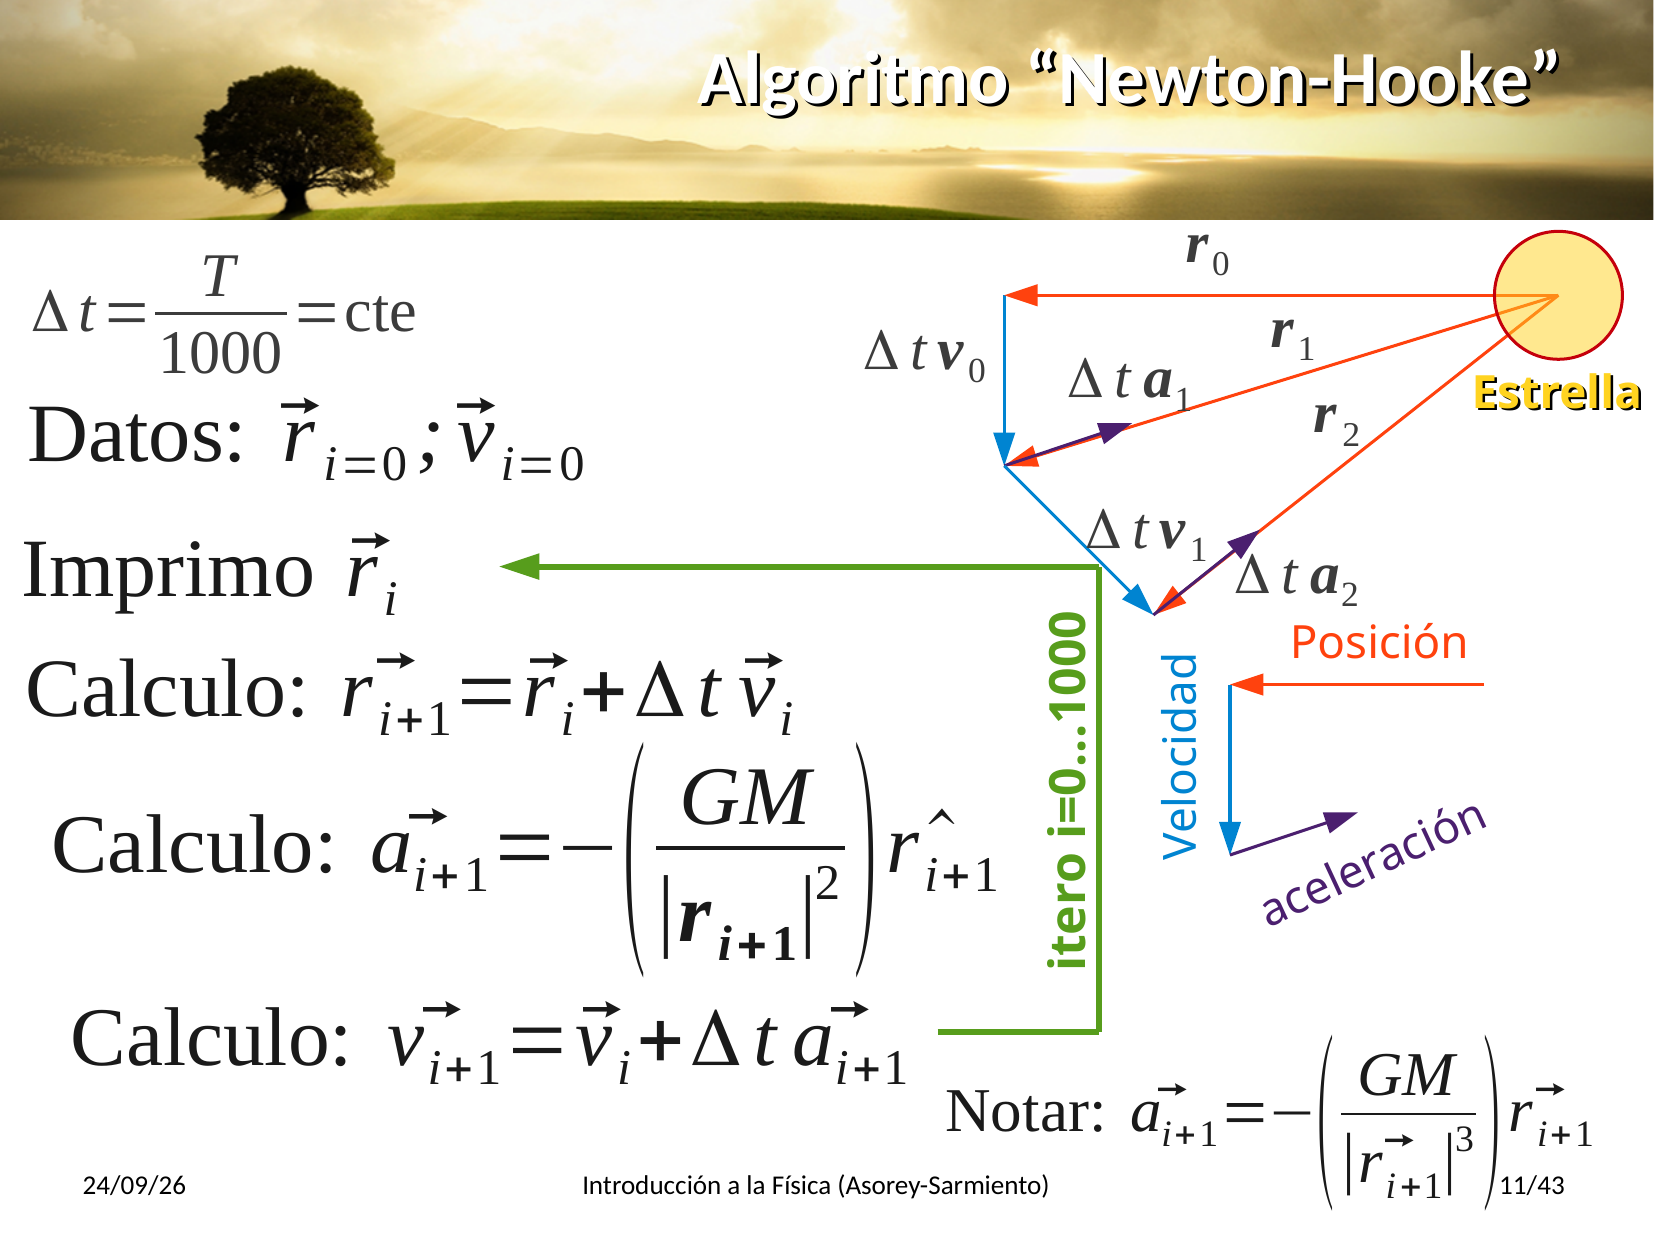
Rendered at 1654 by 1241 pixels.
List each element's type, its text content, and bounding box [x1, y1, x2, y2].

chart [855, 316, 995, 391]
text_box Estrella [1456, 351, 1654, 421]
picture [0, 0, 1654, 220]
text_box aceleración [1231, 771, 1501, 946]
chart [1301, 380, 1369, 454]
chart [19, 240, 591, 491]
chart [1225, 540, 1369, 616]
text_box [1494, 231, 1623, 360]
chart [15, 521, 405, 626]
title Algoritmo “Newton-Hooke” [75, 19, 1564, 151]
chart [1076, 495, 1216, 570]
chart [1174, 210, 1240, 284]
text_box Velocidad [1139, 645, 1208, 875]
chart [937, 1031, 1600, 1214]
chart [64, 990, 916, 1096]
chart [1259, 295, 1324, 369]
chart [1059, 345, 1201, 420]
text_box itero i=0...1000 [1024, 604, 1098, 987]
text_box Posición [1275, 601, 1477, 670]
chart [19, 641, 1006, 983]
